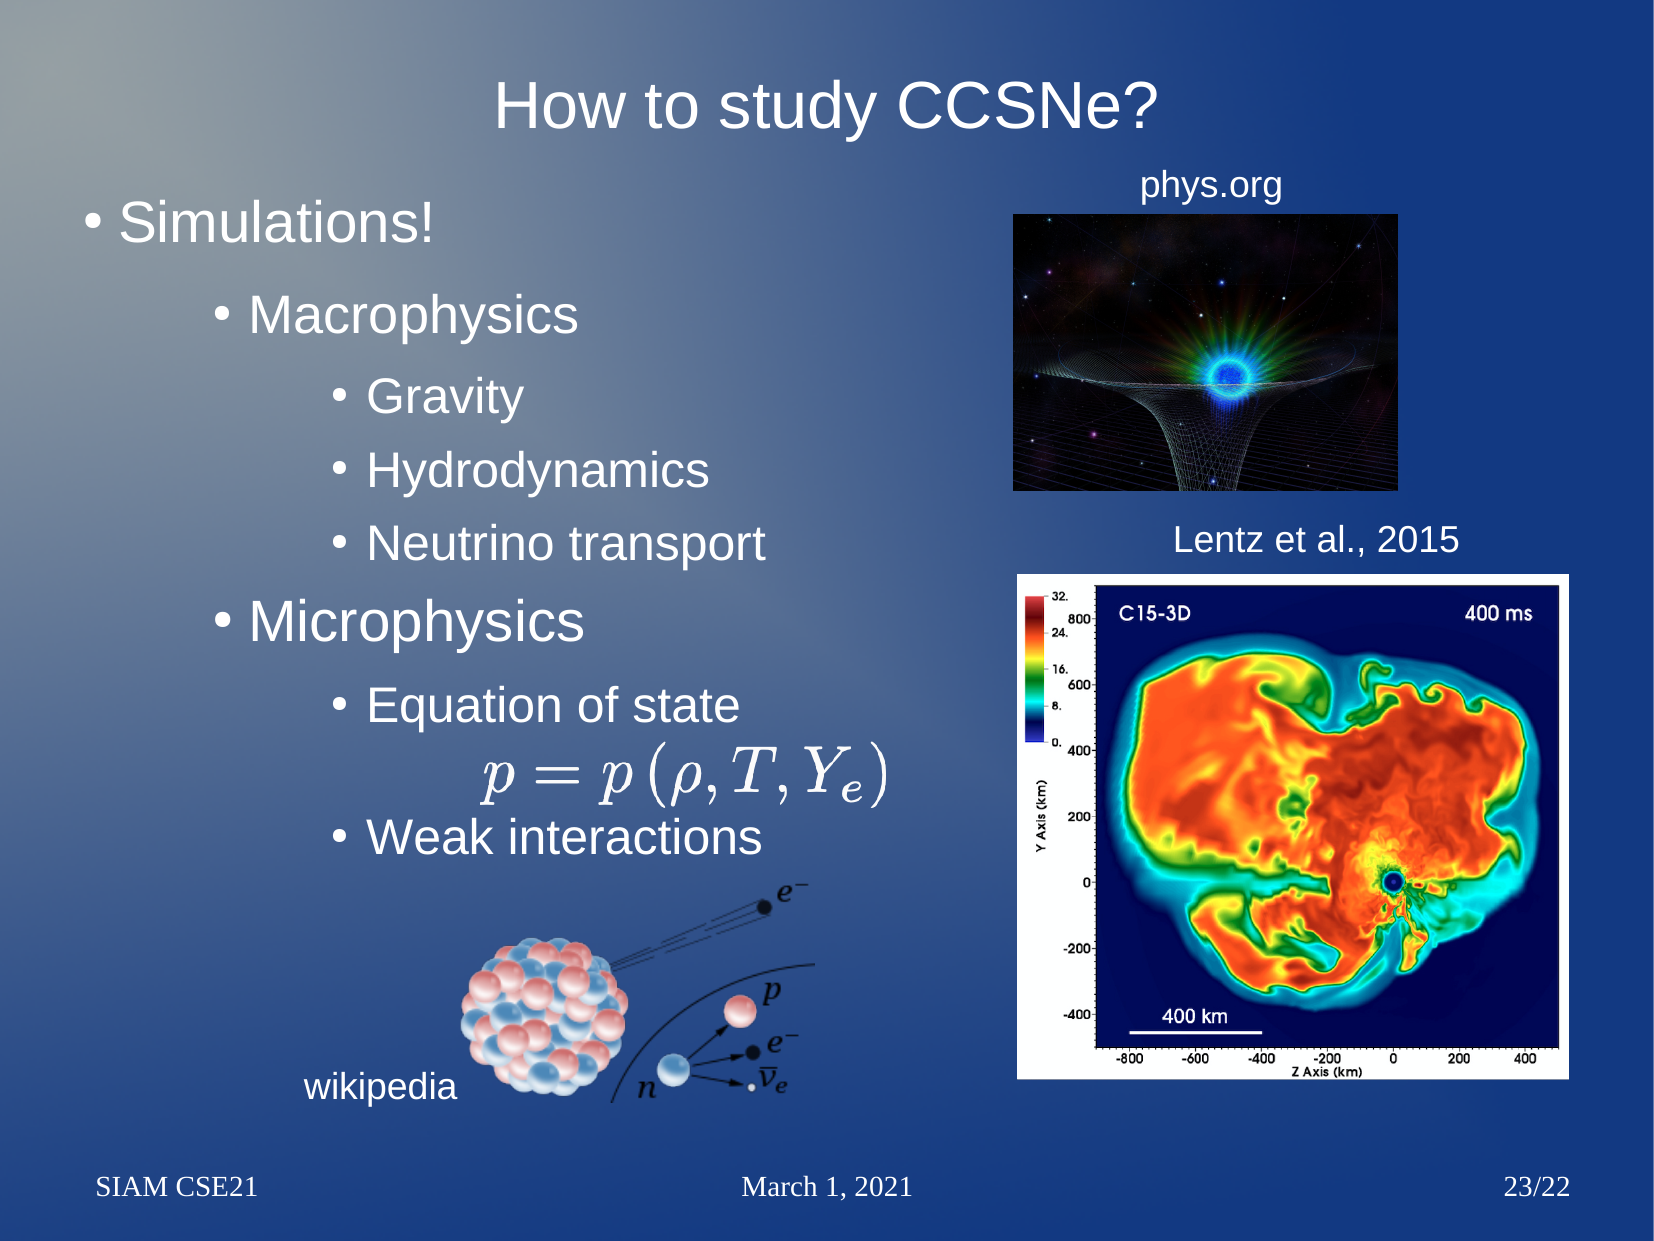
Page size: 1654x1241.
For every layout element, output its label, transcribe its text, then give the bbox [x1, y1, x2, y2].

text_box Lentz et al., 2015 [1158, 511, 1489, 572]
text_box wikipedia [289, 1057, 485, 1115]
title How to study CCSNe? [82, 2, 1571, 189]
text_box phys.org [1125, 156, 1306, 213]
picture [0, 0, 1654, 1241]
list Simulations! Macrophysics Gravity Hydrodynamics Neutrino transport Microphysics Equation of state Weak interactions [82, 189, 1571, 1009]
